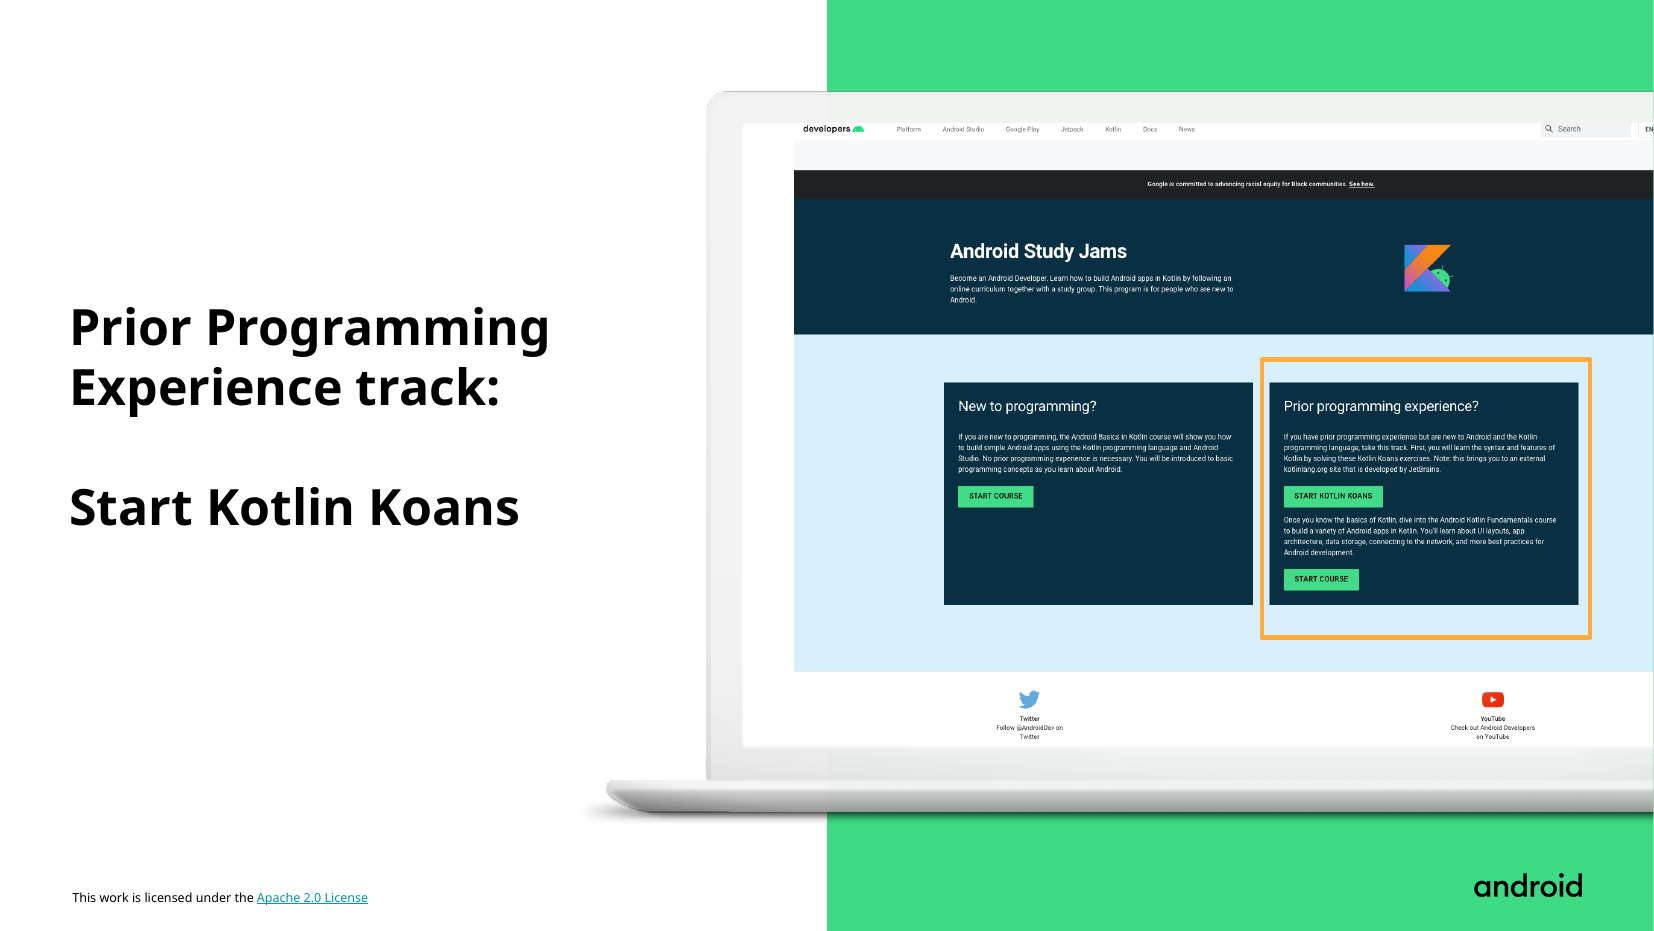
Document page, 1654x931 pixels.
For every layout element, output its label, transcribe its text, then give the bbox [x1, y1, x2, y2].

title Prior Programming Experience track: Start Kotlin Koans [54, 280, 828, 414]
picture [492, 5, 1654, 931]
